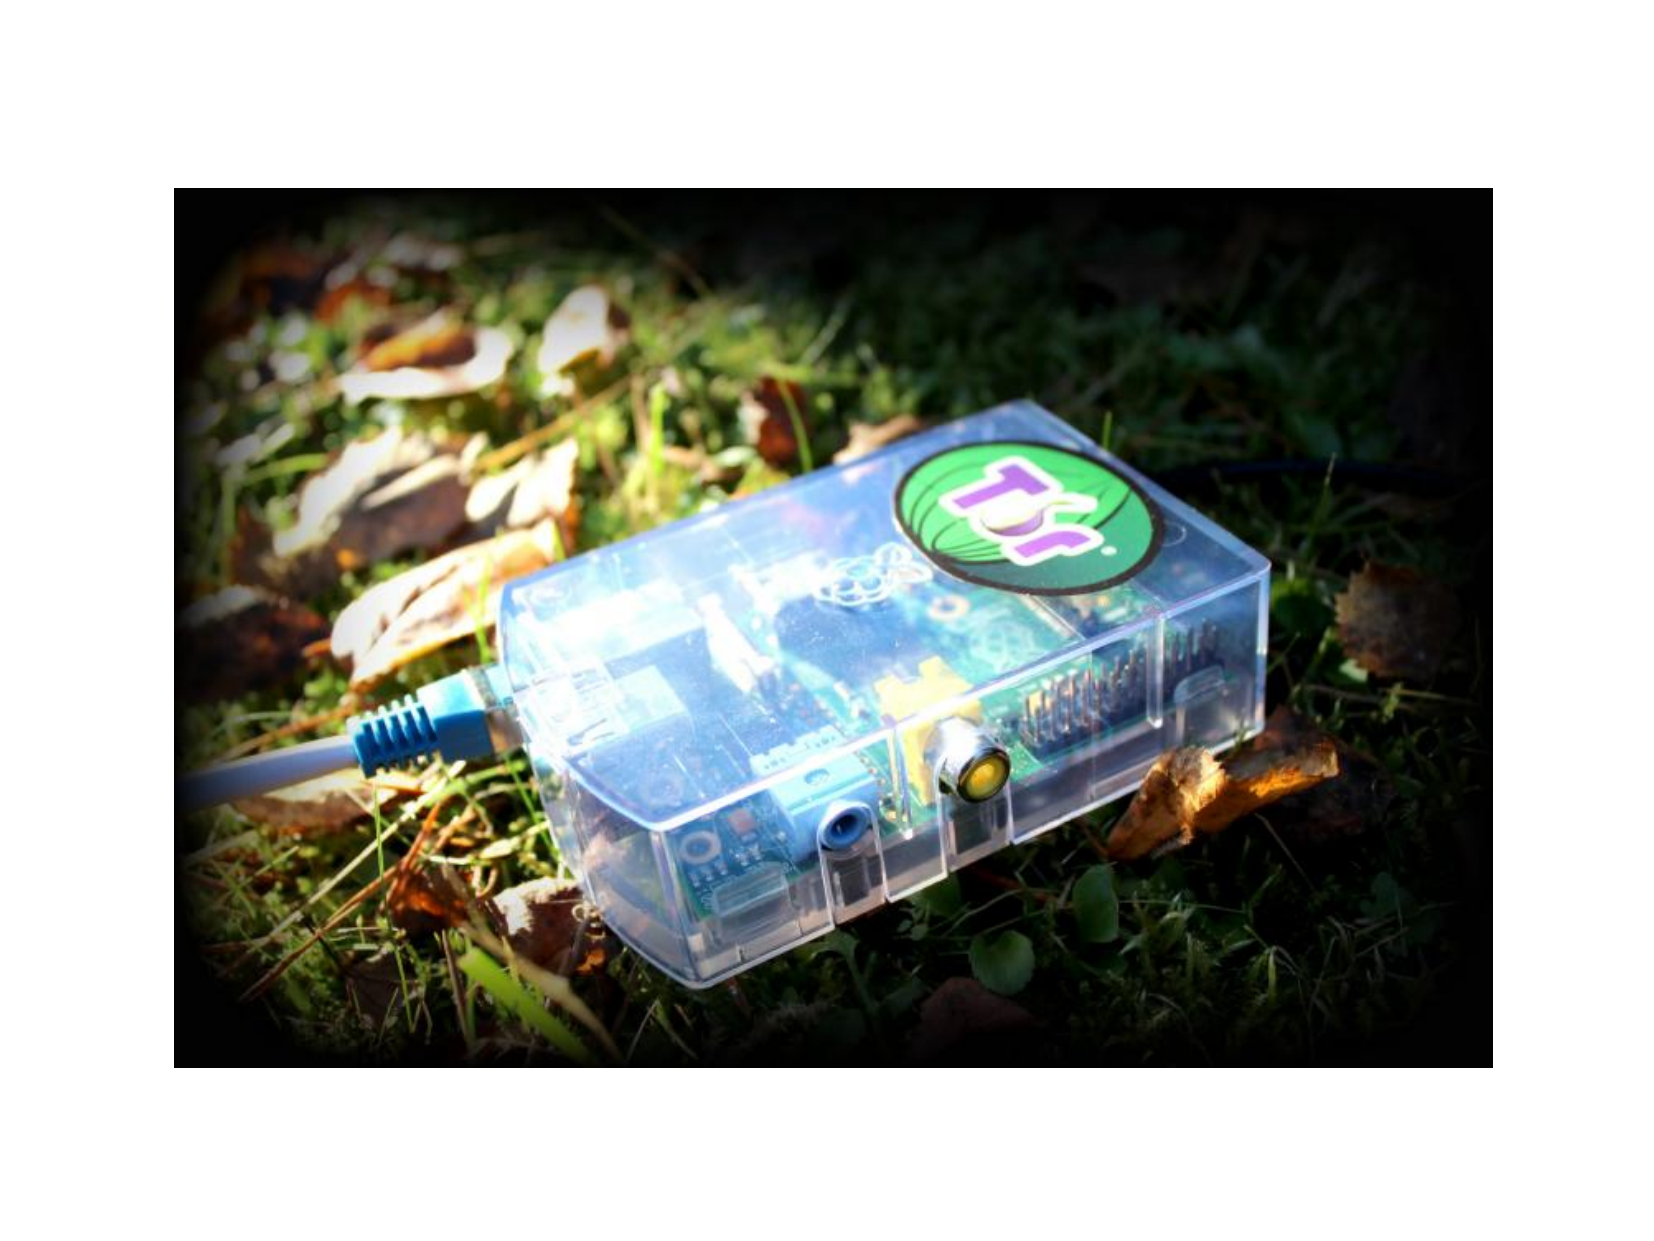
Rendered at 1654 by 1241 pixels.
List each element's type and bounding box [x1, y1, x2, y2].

picture [174, 188, 1493, 1068]
